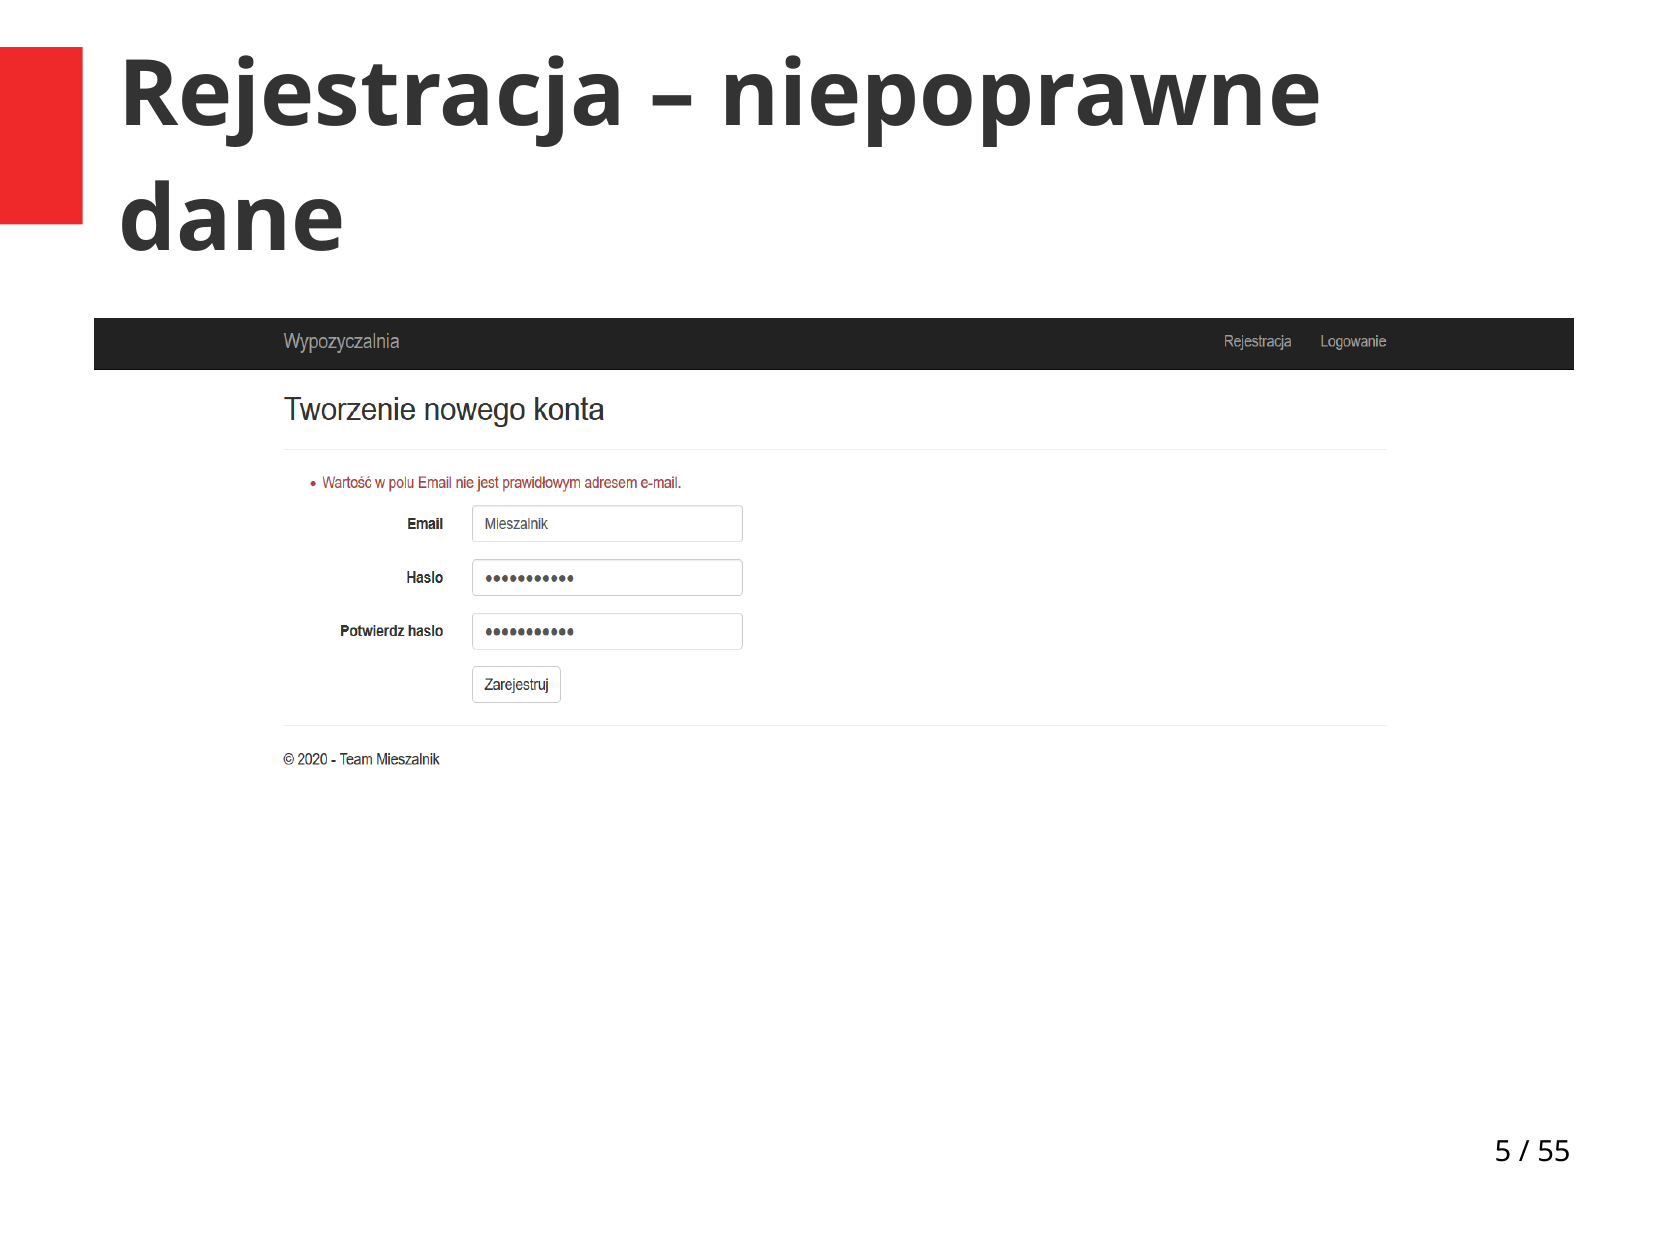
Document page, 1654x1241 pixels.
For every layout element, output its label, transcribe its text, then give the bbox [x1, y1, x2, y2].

picture [94, 318, 1574, 1111]
title Rejestracja – niepoprawne dane [118, 28, 1571, 278]
